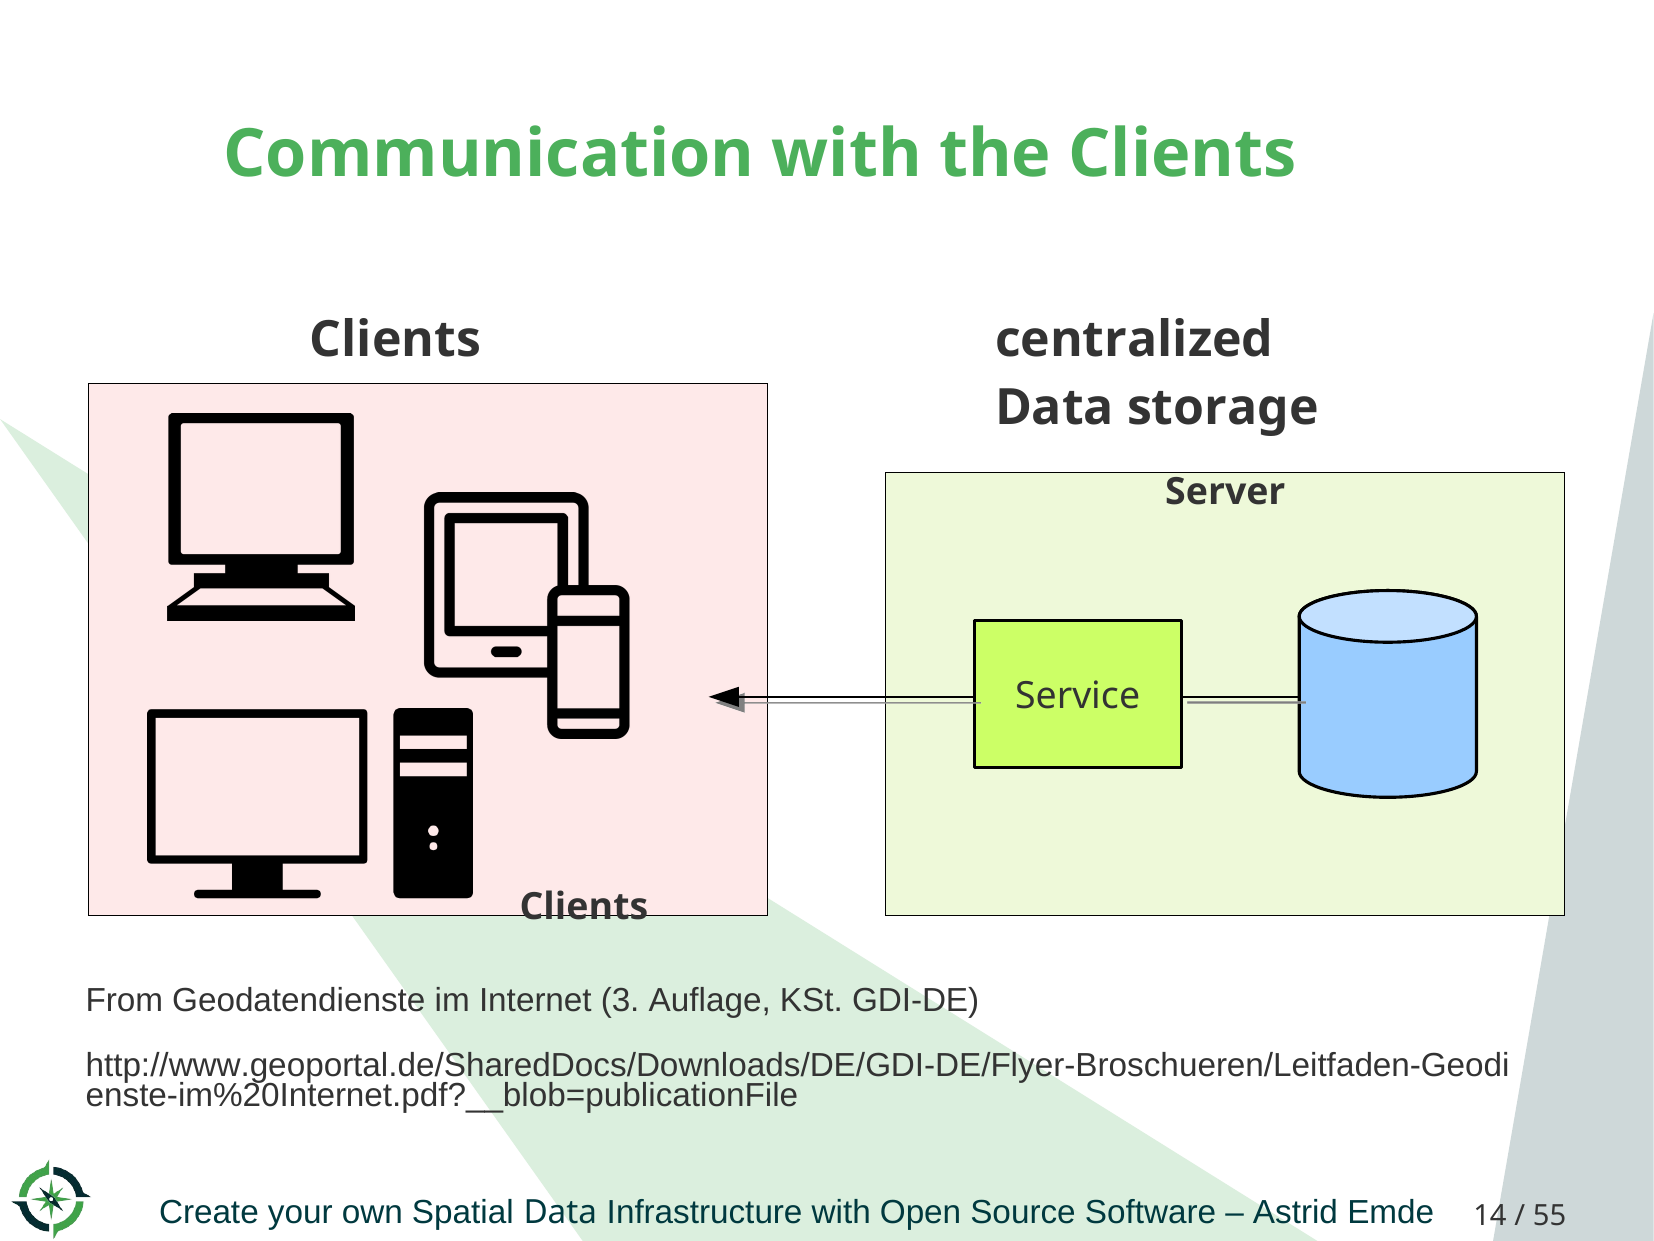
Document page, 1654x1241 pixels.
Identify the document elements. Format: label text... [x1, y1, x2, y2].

text_box Clients [88, 383, 768, 916]
text_box From Geodatendienste im Internet (3. Auflage, KSt. GDI-DE) http://www.geoportal.de/SharedDocs/Downloads/DE/GDI-DE/Flyer-Broschueren/Leitfaden-Geodienste-im%20Internet.pdf?__blob=publicationFile [0, 974, 1536, 1241]
text_box Server [885, 472, 1565, 916]
text_box [1299, 619, 1477, 798]
text_box Service [974, 620, 1182, 768]
title Communication with the Clients [70, 76, 1452, 225]
picture [147, 492, 650, 1034]
text_box Clients [295, 295, 562, 414]
text_box centralized Data storage [980, 295, 1400, 485]
picture [167, 413, 355, 621]
text_box Server [885, 698, 974, 702]
